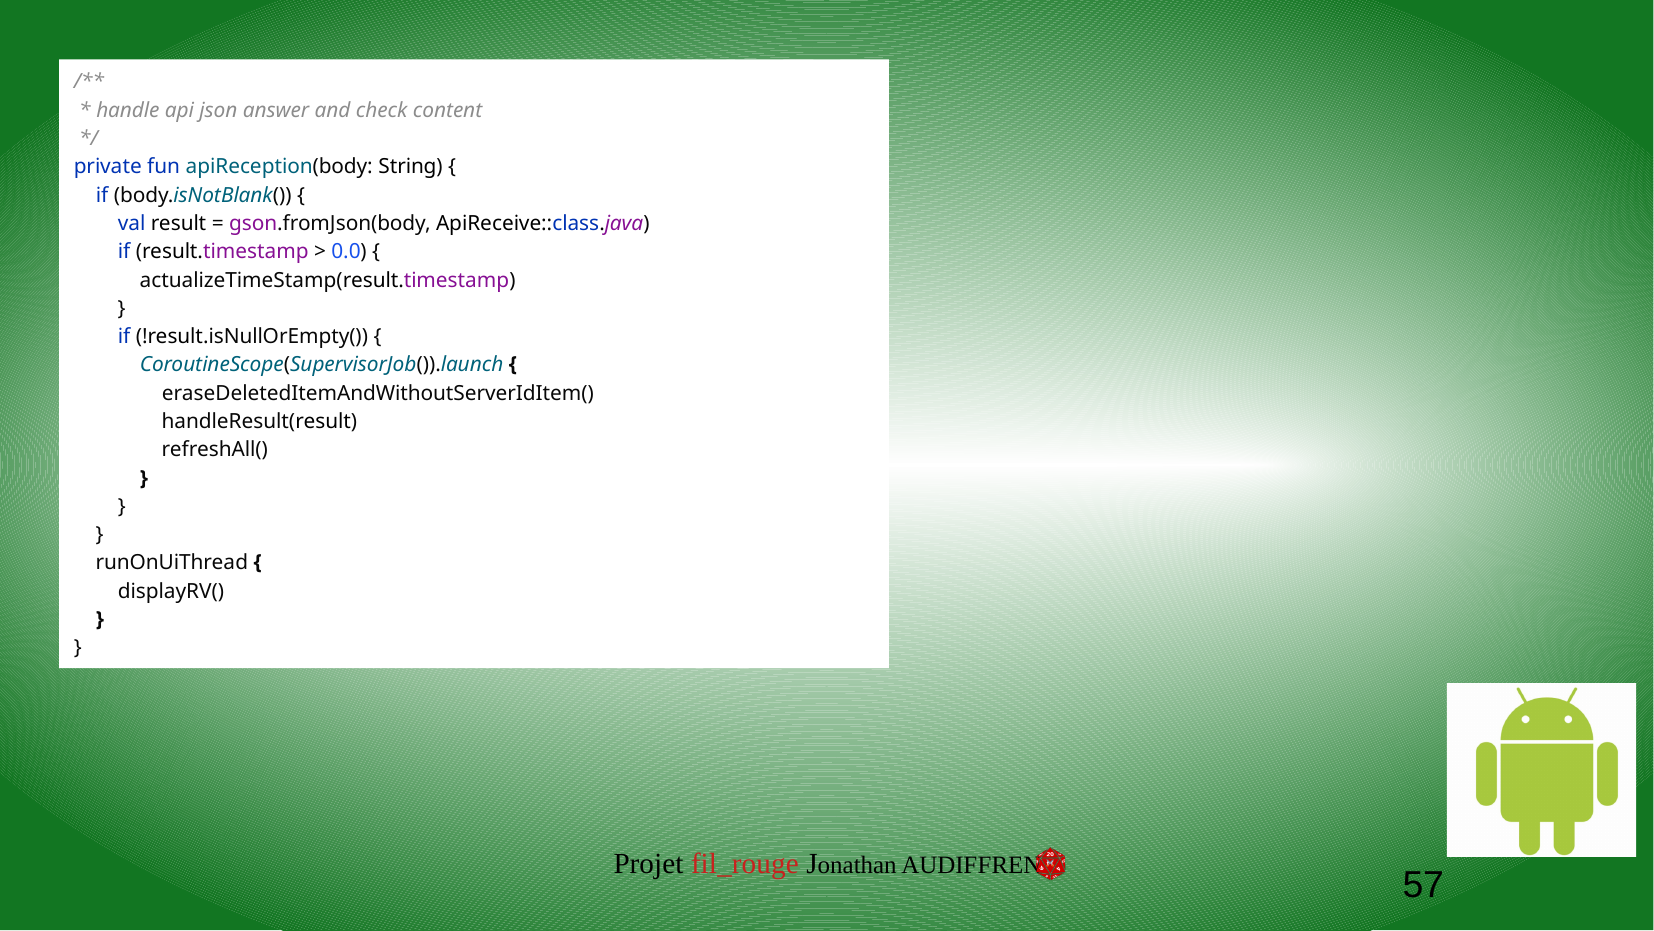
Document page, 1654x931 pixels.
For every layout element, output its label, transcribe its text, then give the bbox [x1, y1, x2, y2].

text_box /** * handle api json answer and check content */ private fun apiReception(body: String) { if (body.isNotBlank()) { val result = gson.fromJson(body, ApiReceive::class.java) if (result.timestamp > 0.0) { actualizeTimeStamp(result.timestamp) } if (!result.isNullOrEmpty()) { CoroutineScope(SupervisorJob()).launch { eraseDeletedItemAndWithoutServerIdItem() handleResult(result) refreshAll() } } } runOnUiThread { displayRV() } } [59, 59, 889, 591]
picture [1033, 847, 1067, 881]
picture [1446, 683, 1637, 857]
